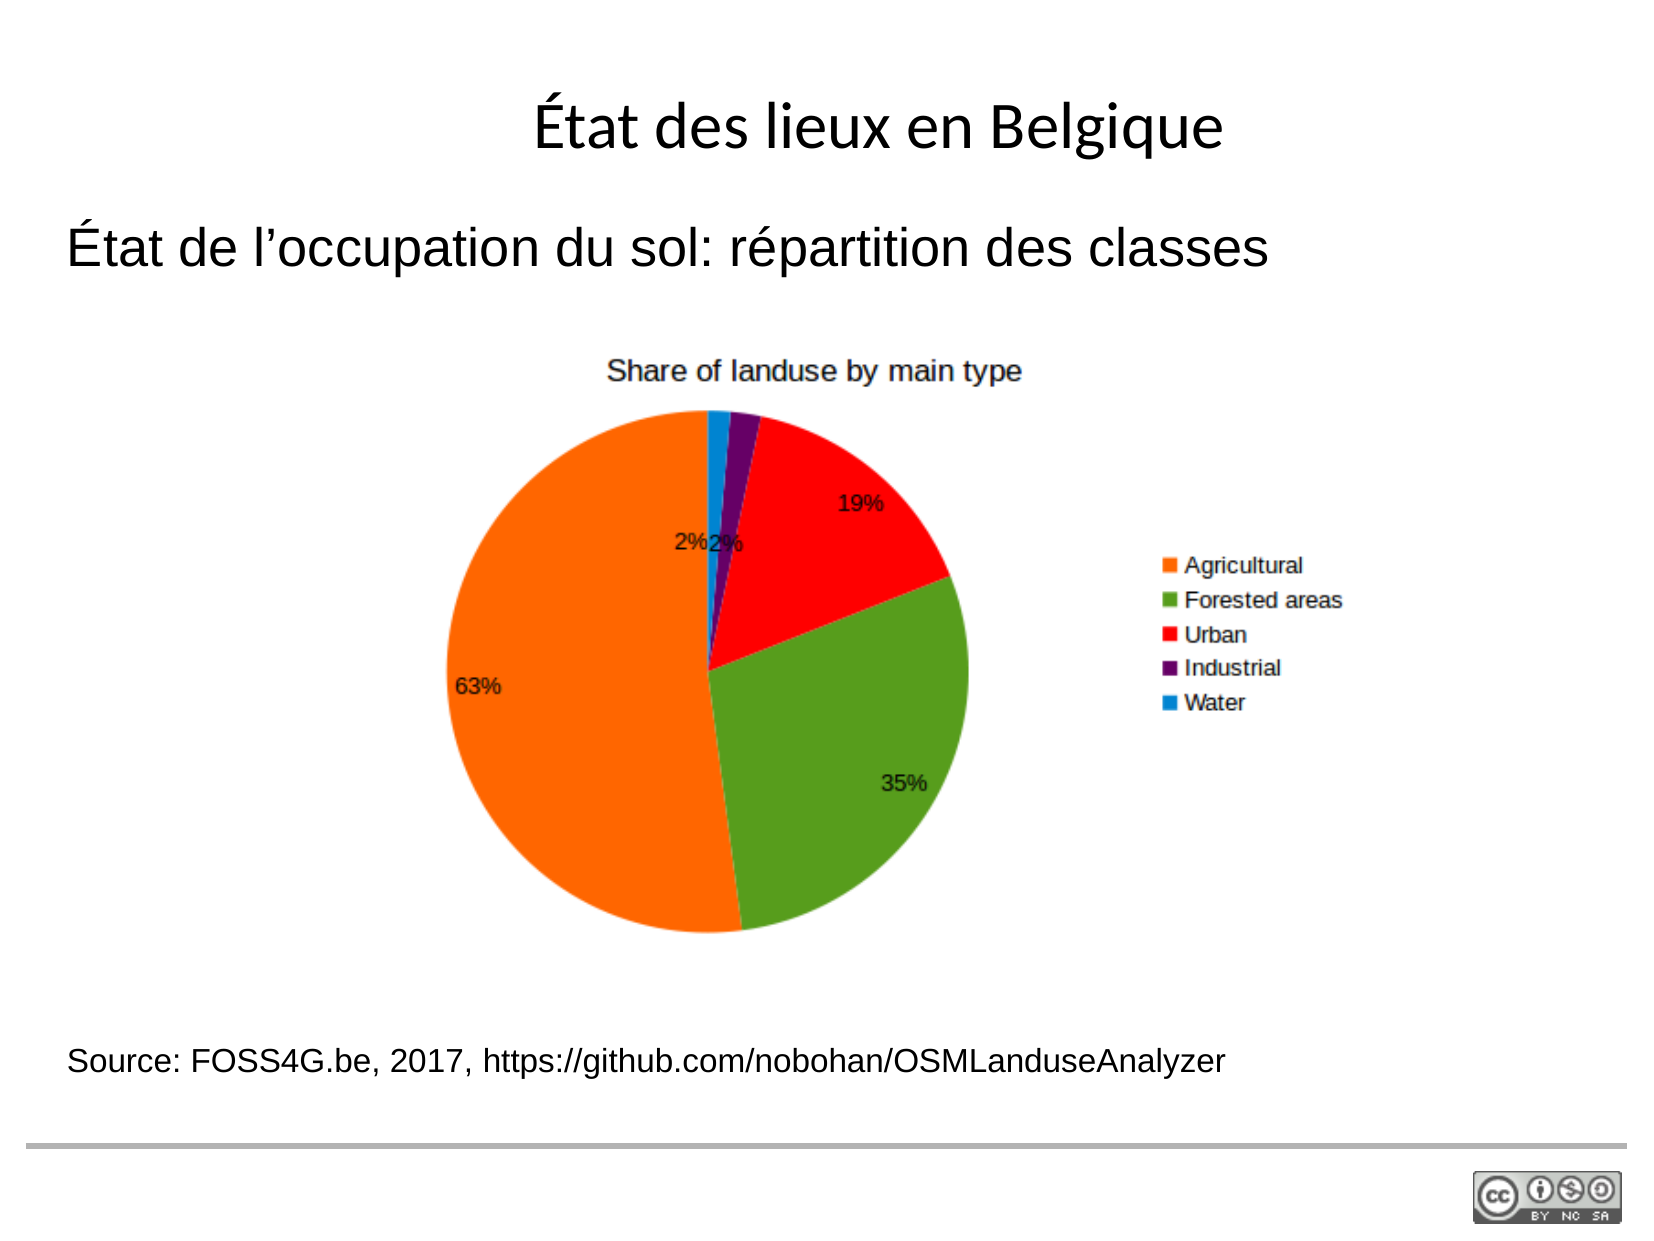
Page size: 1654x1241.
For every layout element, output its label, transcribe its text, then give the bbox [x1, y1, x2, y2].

title État des lieux en Belgique [135, 18, 1624, 226]
picture [261, 323, 1366, 946]
text_box Source: FOSS4G.be, 2017, https://github.com/nobohan/OSMLanduseAnalyzer [52, 1035, 1501, 1126]
text_box État de l’occupation du sol: répartition des classes [52, 1126, 1501, 1192]
text_box État de l’occupation du sol: répartition des classes [52, 210, 1501, 1035]
